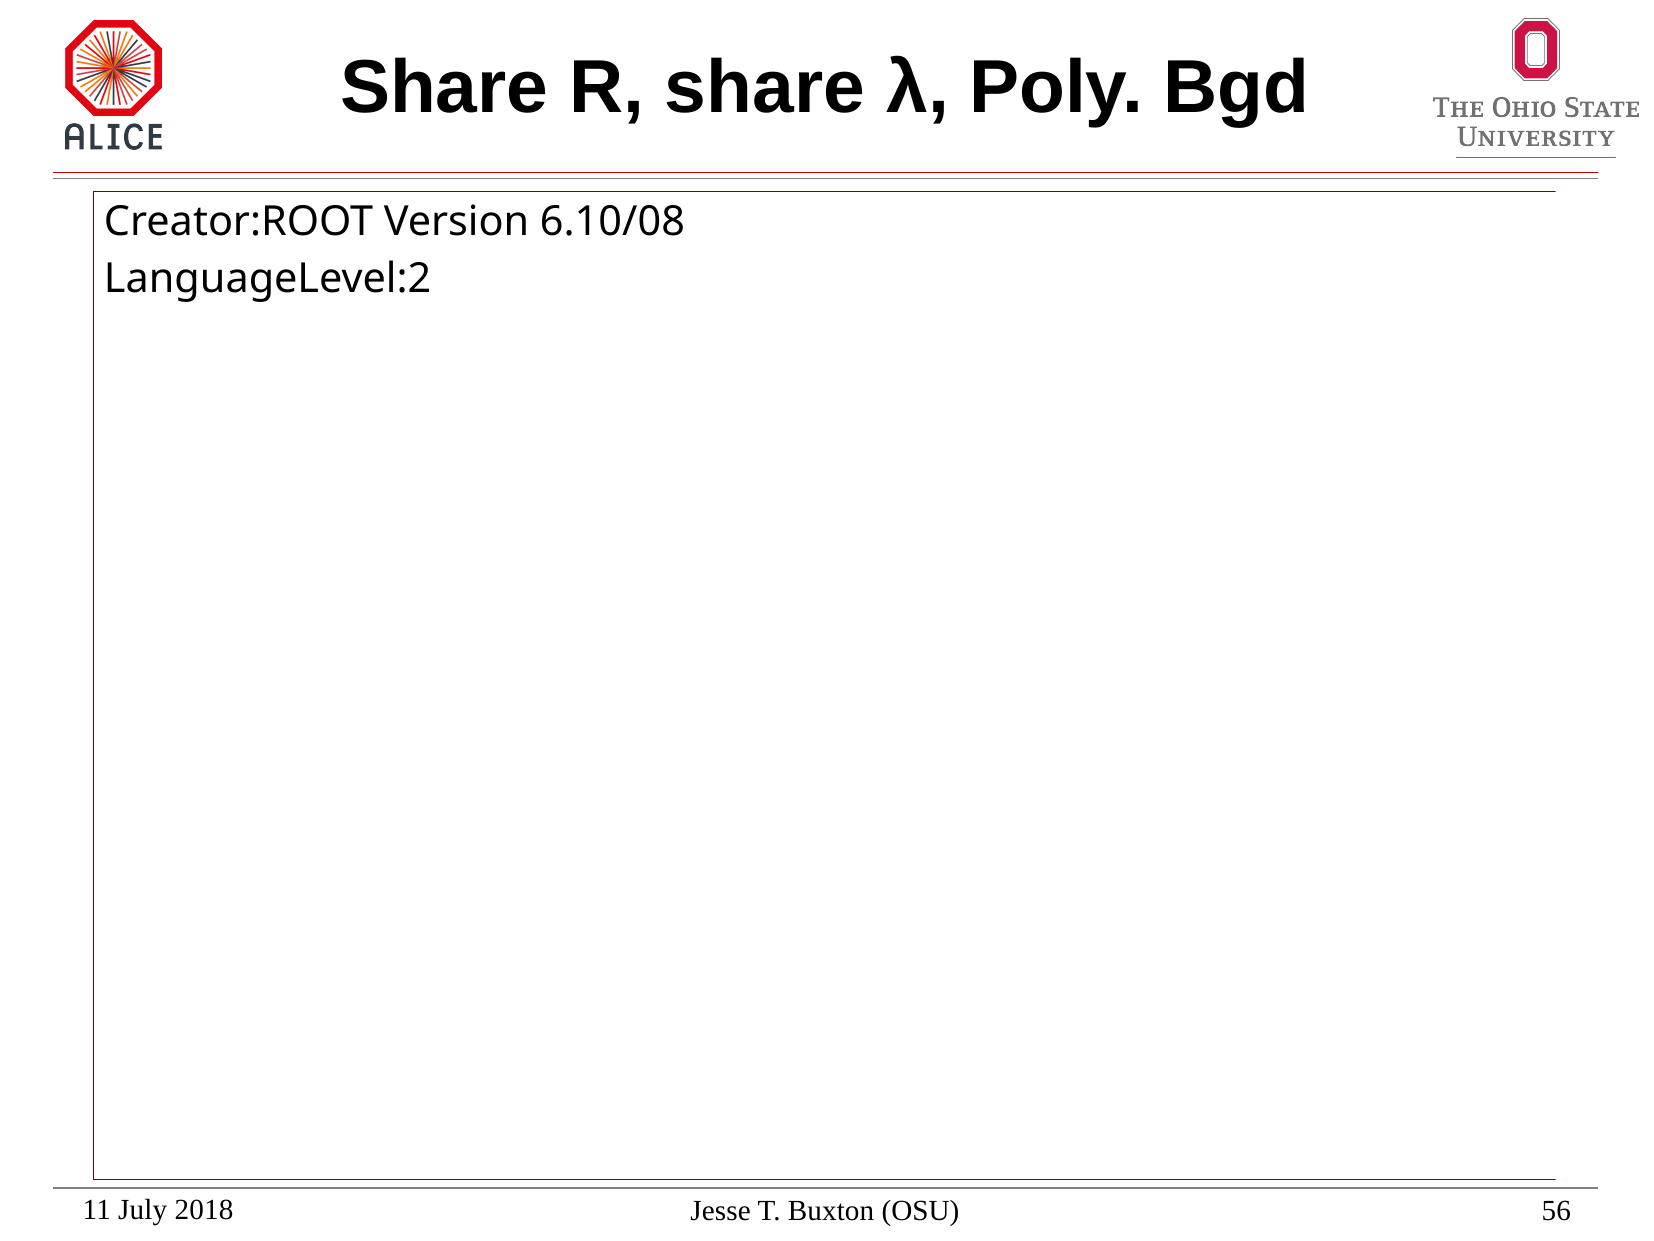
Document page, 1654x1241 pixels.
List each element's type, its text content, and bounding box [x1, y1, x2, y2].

picture [1513, 5, 1642, 171]
picture [65, 20, 137, 150]
title Share R, share λ, Poly. Bgd [137, 1, 1513, 172]
picture [90, 188, 1556, 1180]
